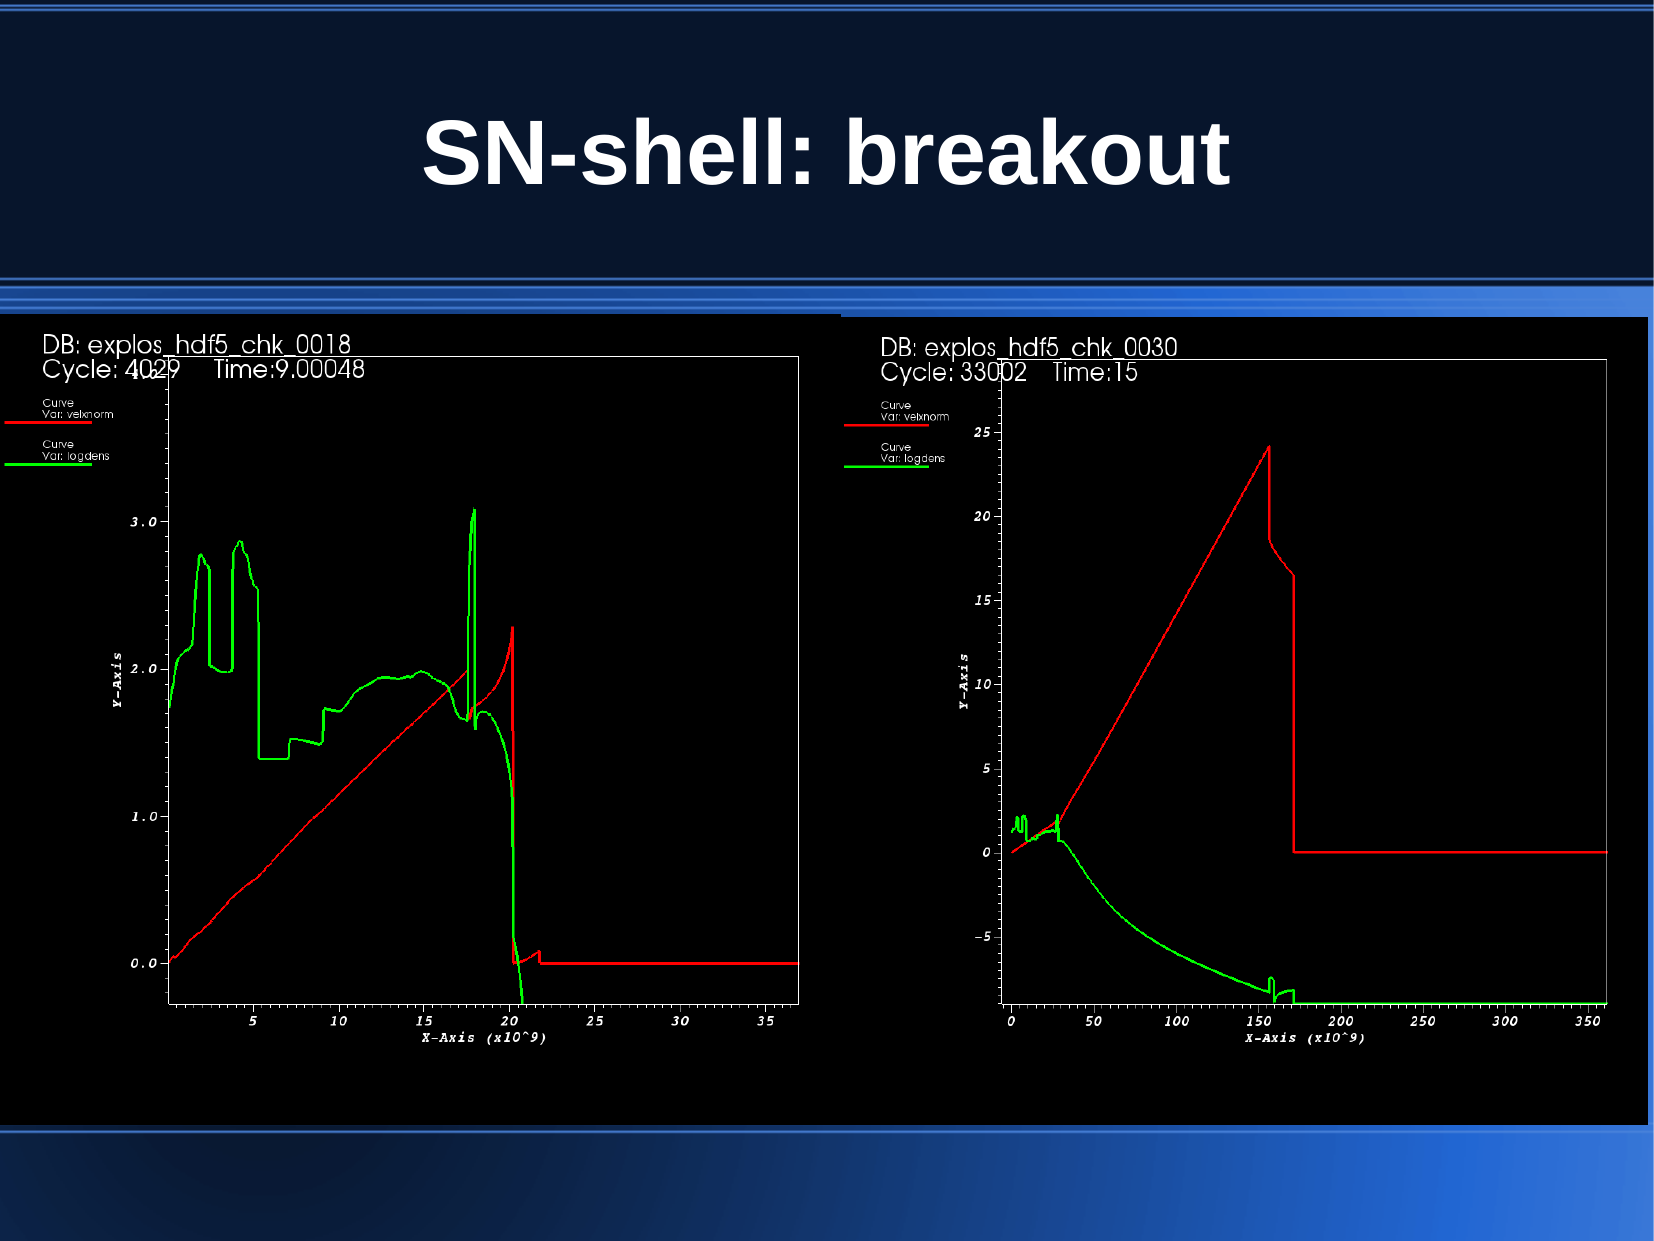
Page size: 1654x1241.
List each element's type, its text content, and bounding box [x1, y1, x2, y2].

picture [0, 0, 1654, 1241]
title SN-shell: breakout [82, 49, 1571, 257]
